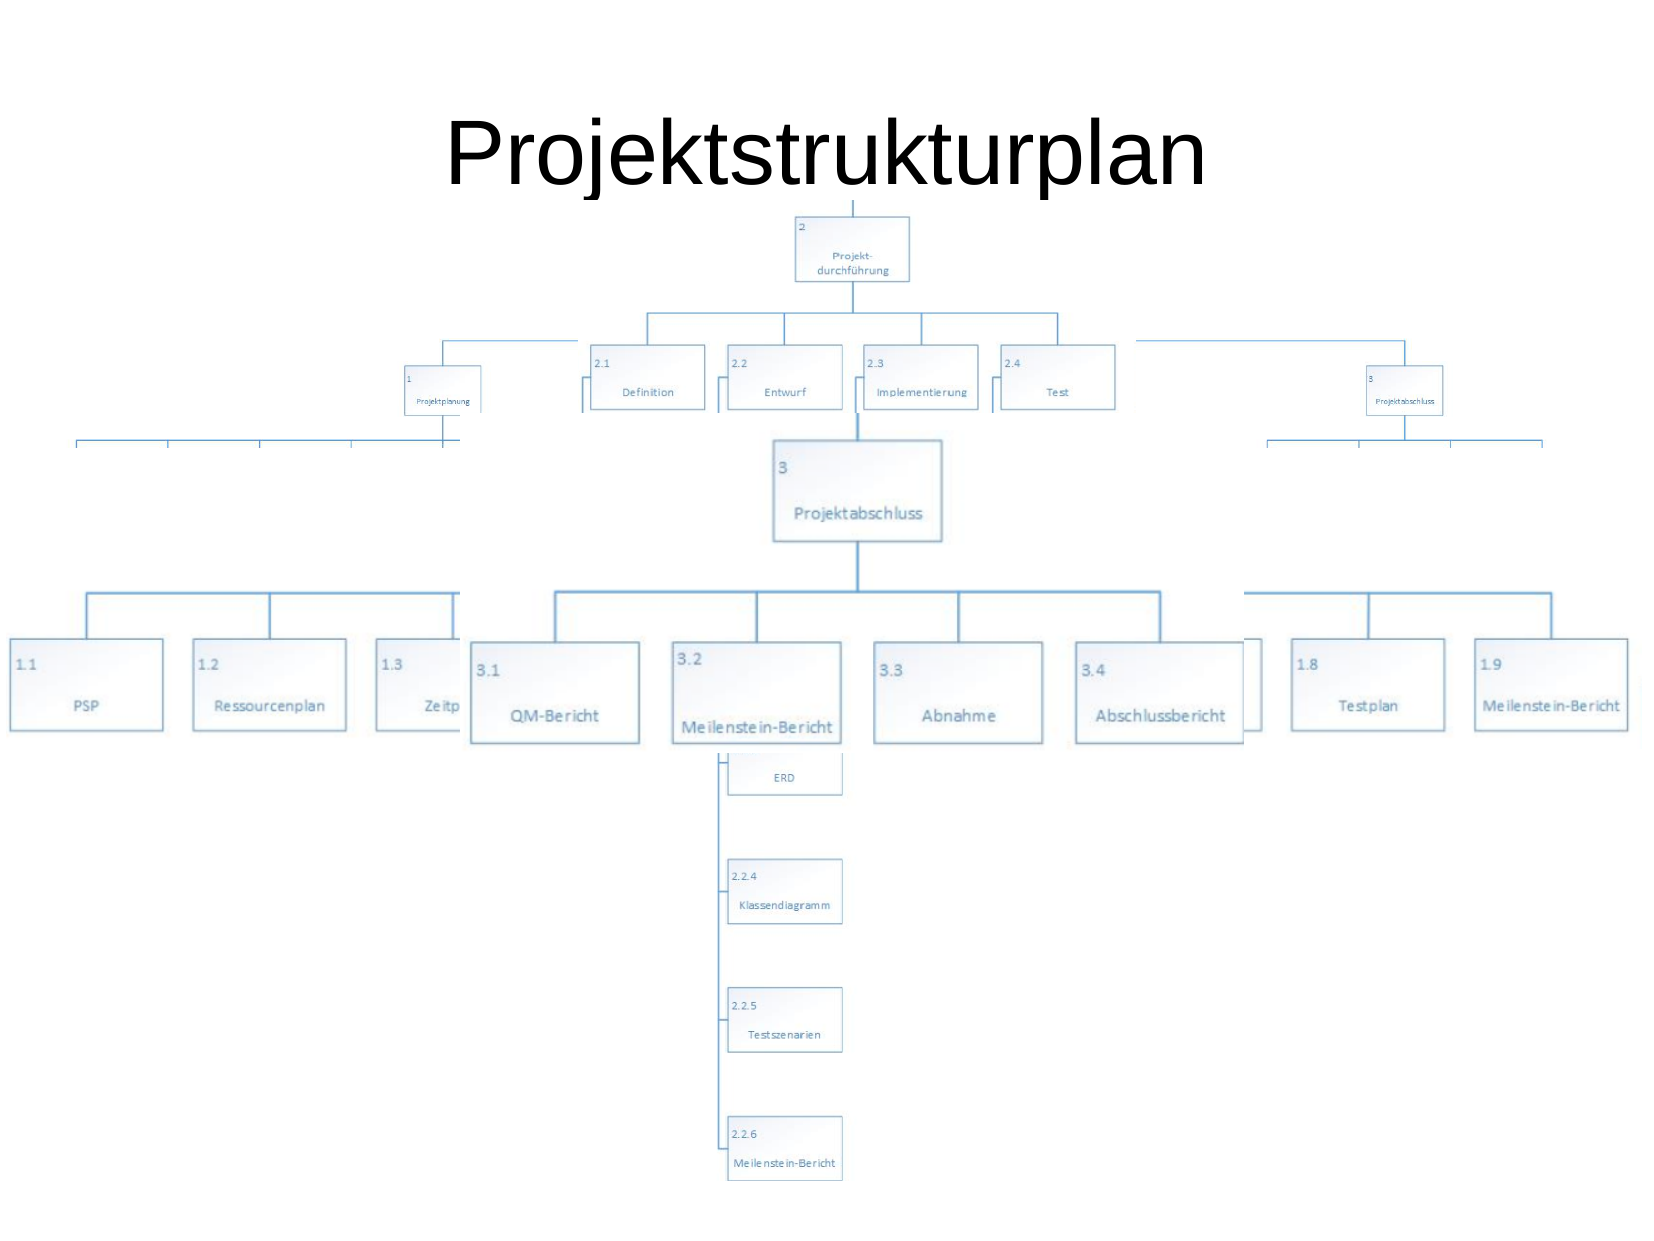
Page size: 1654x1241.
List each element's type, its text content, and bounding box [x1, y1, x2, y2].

title Projektstrukturplan [82, 49, 1571, 237]
picture [0, 200, 1654, 1182]
